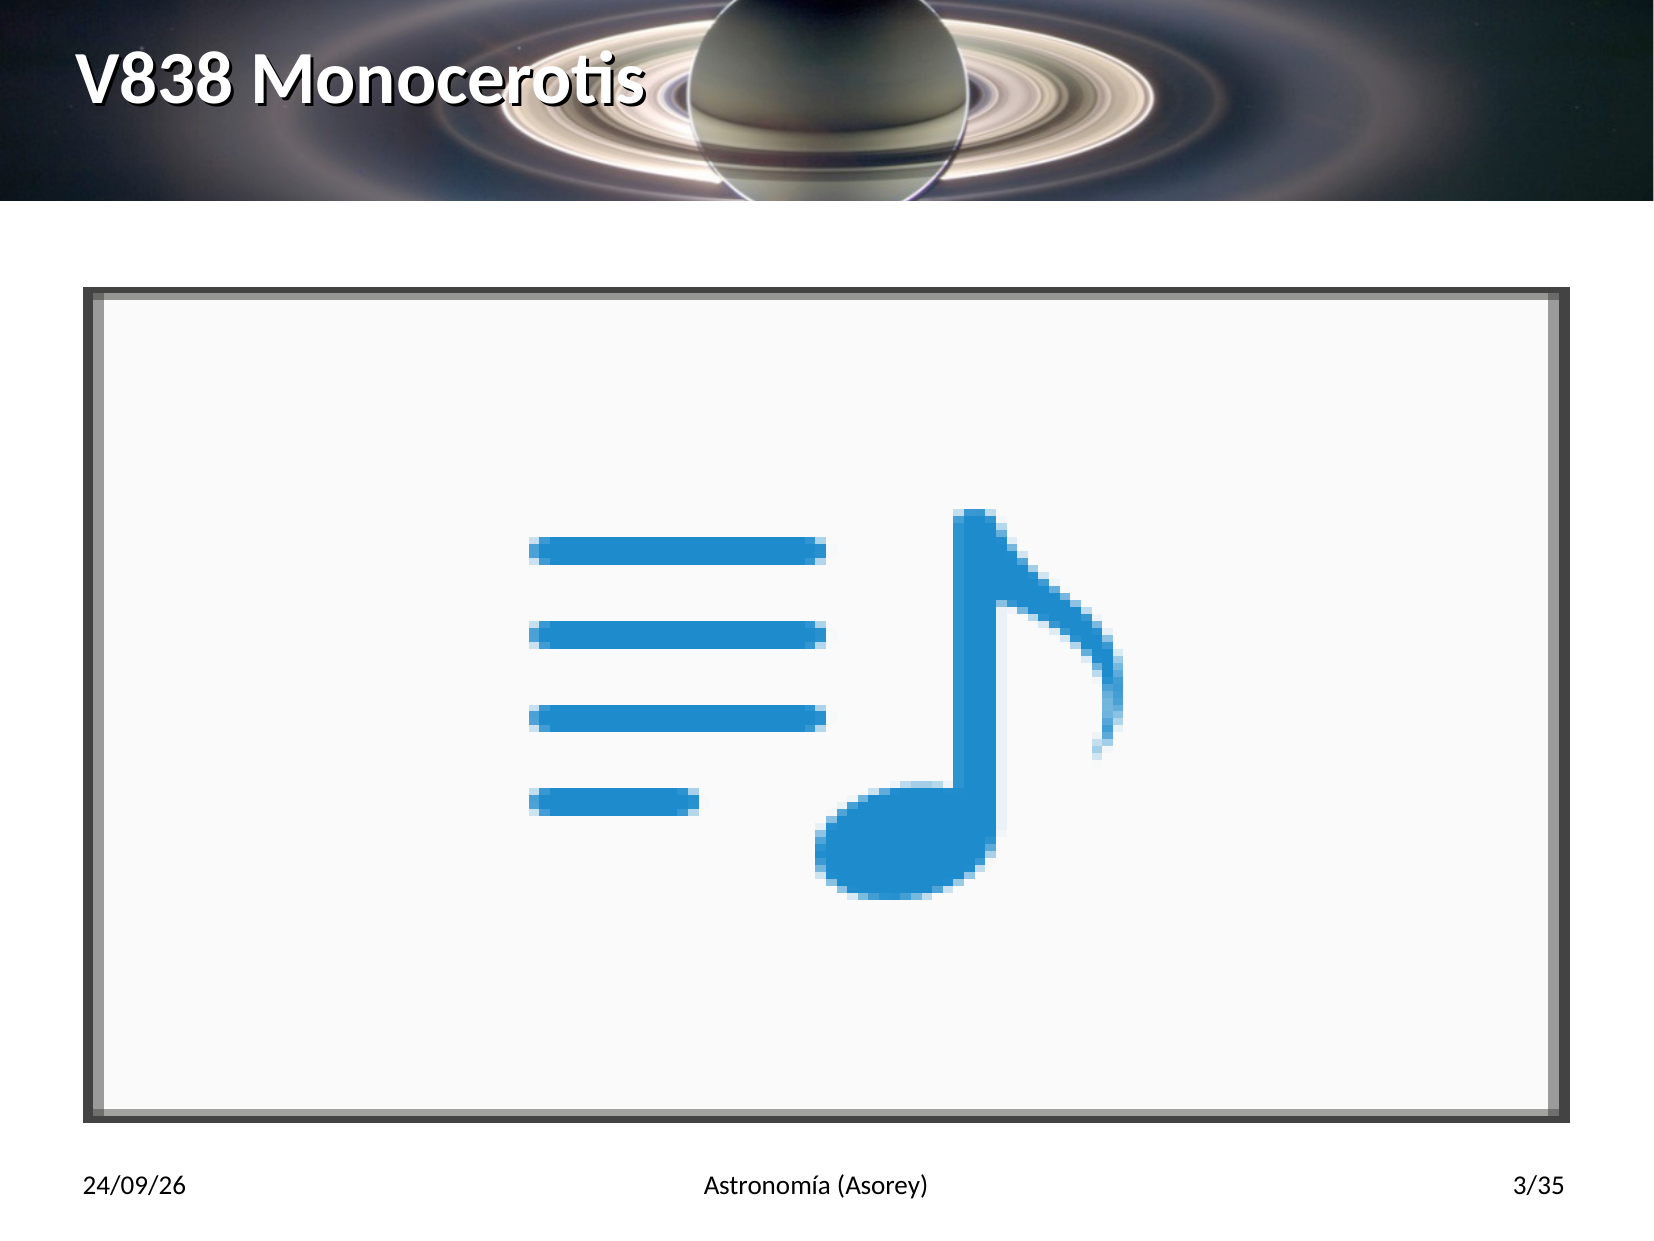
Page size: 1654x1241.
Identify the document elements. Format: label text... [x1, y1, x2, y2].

picture [0, 0, 1654, 201]
title V838 Monocerotis [75, 19, 1564, 151]
text_box [82, 286, 1571, 1124]
